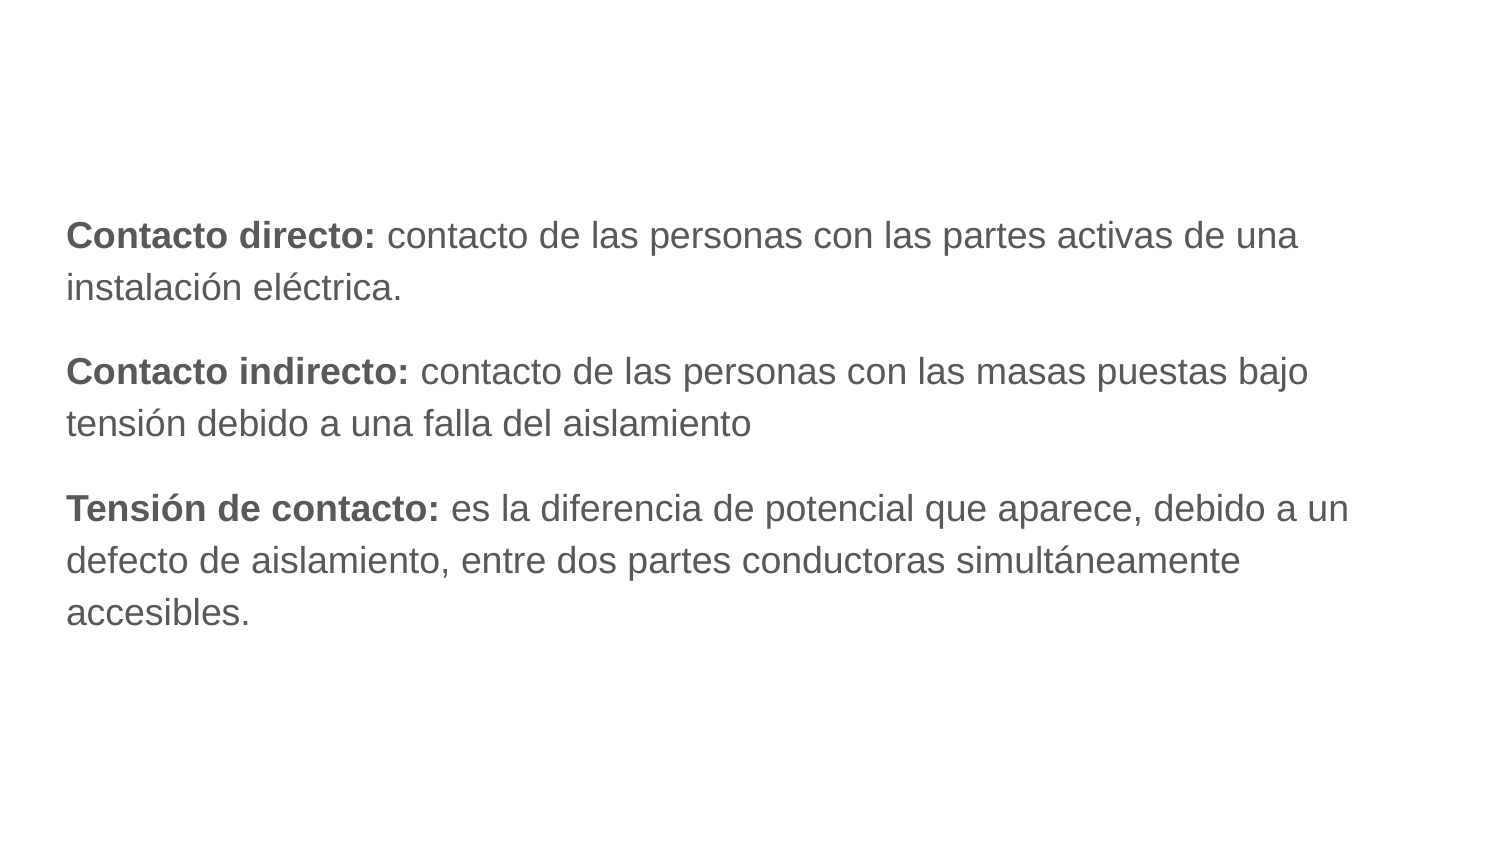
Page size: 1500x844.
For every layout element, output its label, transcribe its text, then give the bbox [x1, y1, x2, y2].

list Contacto directo: contacto de las personas con las partes activas de una instalación eléctrica. Contacto indirecto: contacto de las personas con las masas puestas bajo tensión debido a una falla del aislamiento Tensión de contacto: es la diferencia de potencial que aparece, debido a un defecto de aislamiento, entre dos partes conductoras simultáneamente accesibles. [51, 189, 1449, 750]
